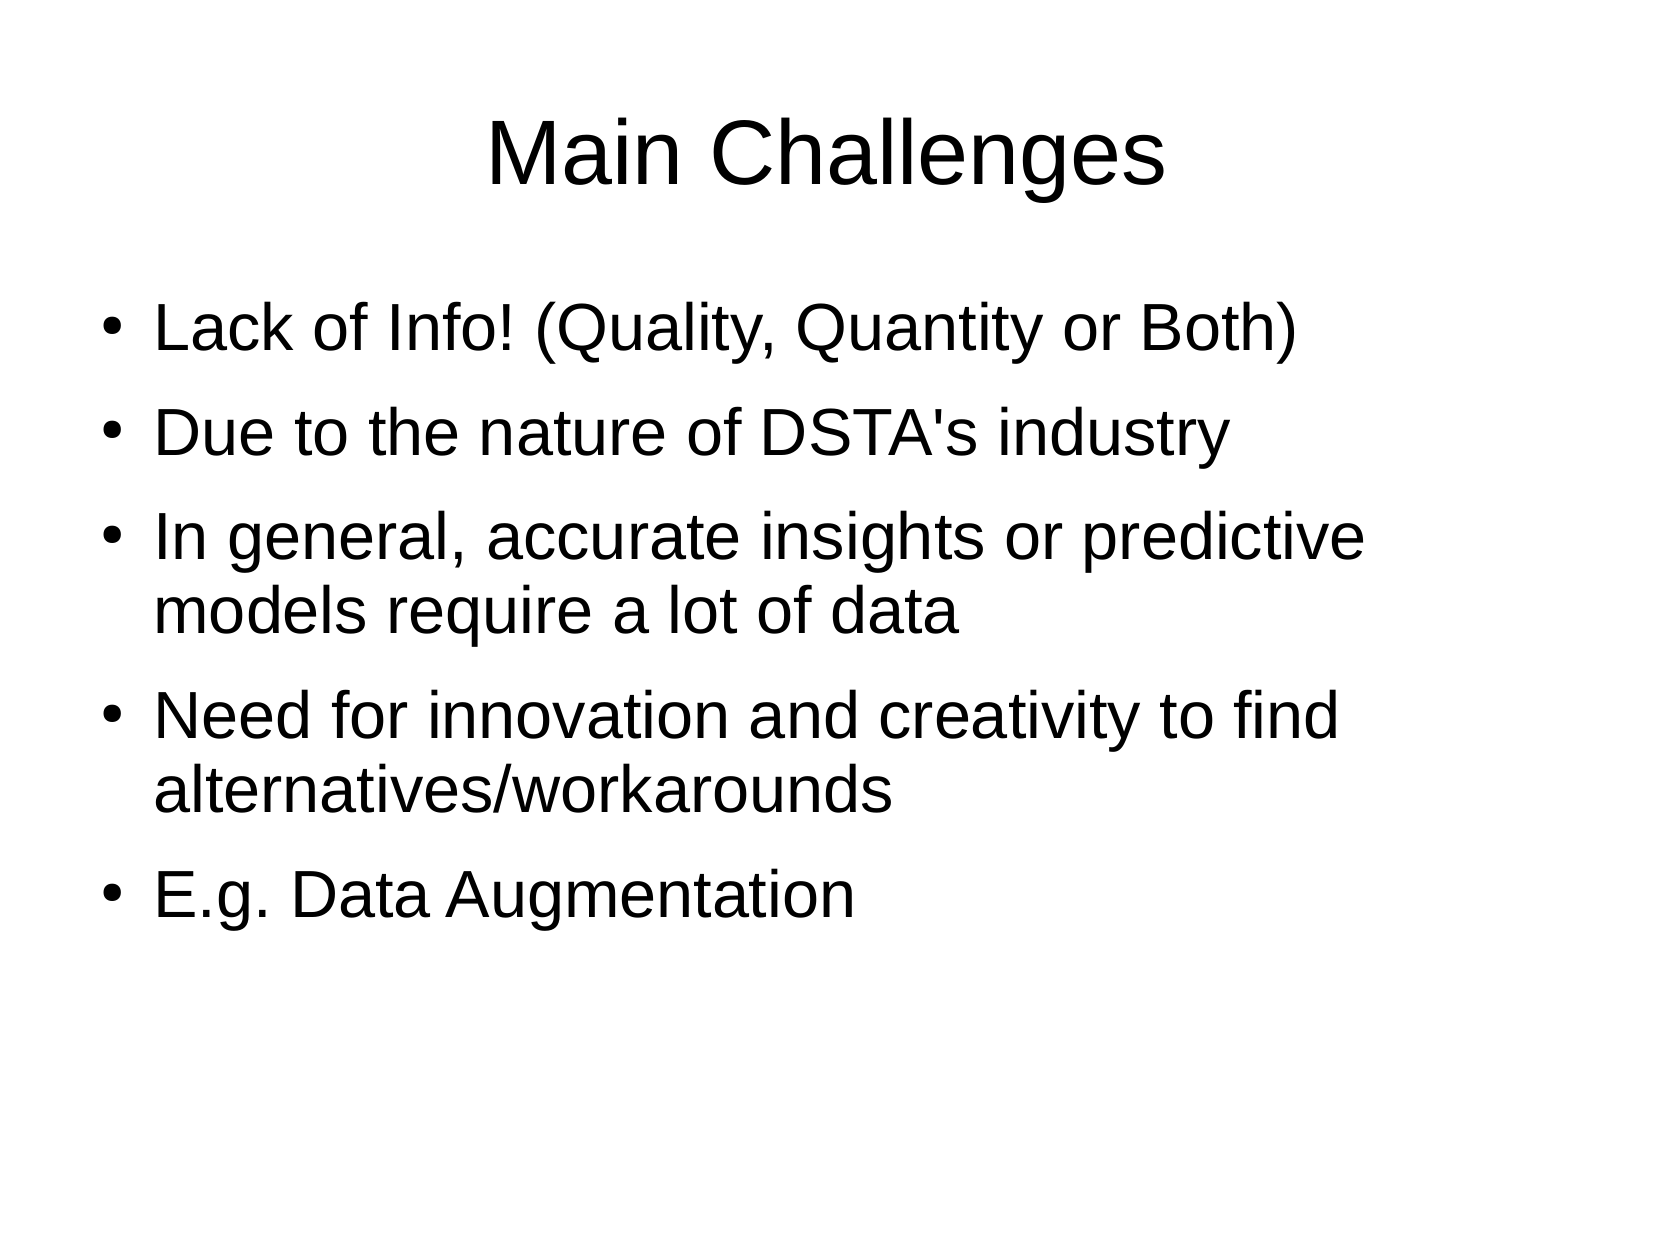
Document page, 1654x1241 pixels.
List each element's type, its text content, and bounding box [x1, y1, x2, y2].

title Main Challenges [82, 49, 1571, 257]
list Lack of Info! (Quality, Quantity or Both) Due to the nature of DSTA's industry In general, accurate insights or predictive models require a lot of data Need for innovation and creativity to find alternatives/workarounds E.g. Data Augmentation [82, 290, 1571, 1109]
